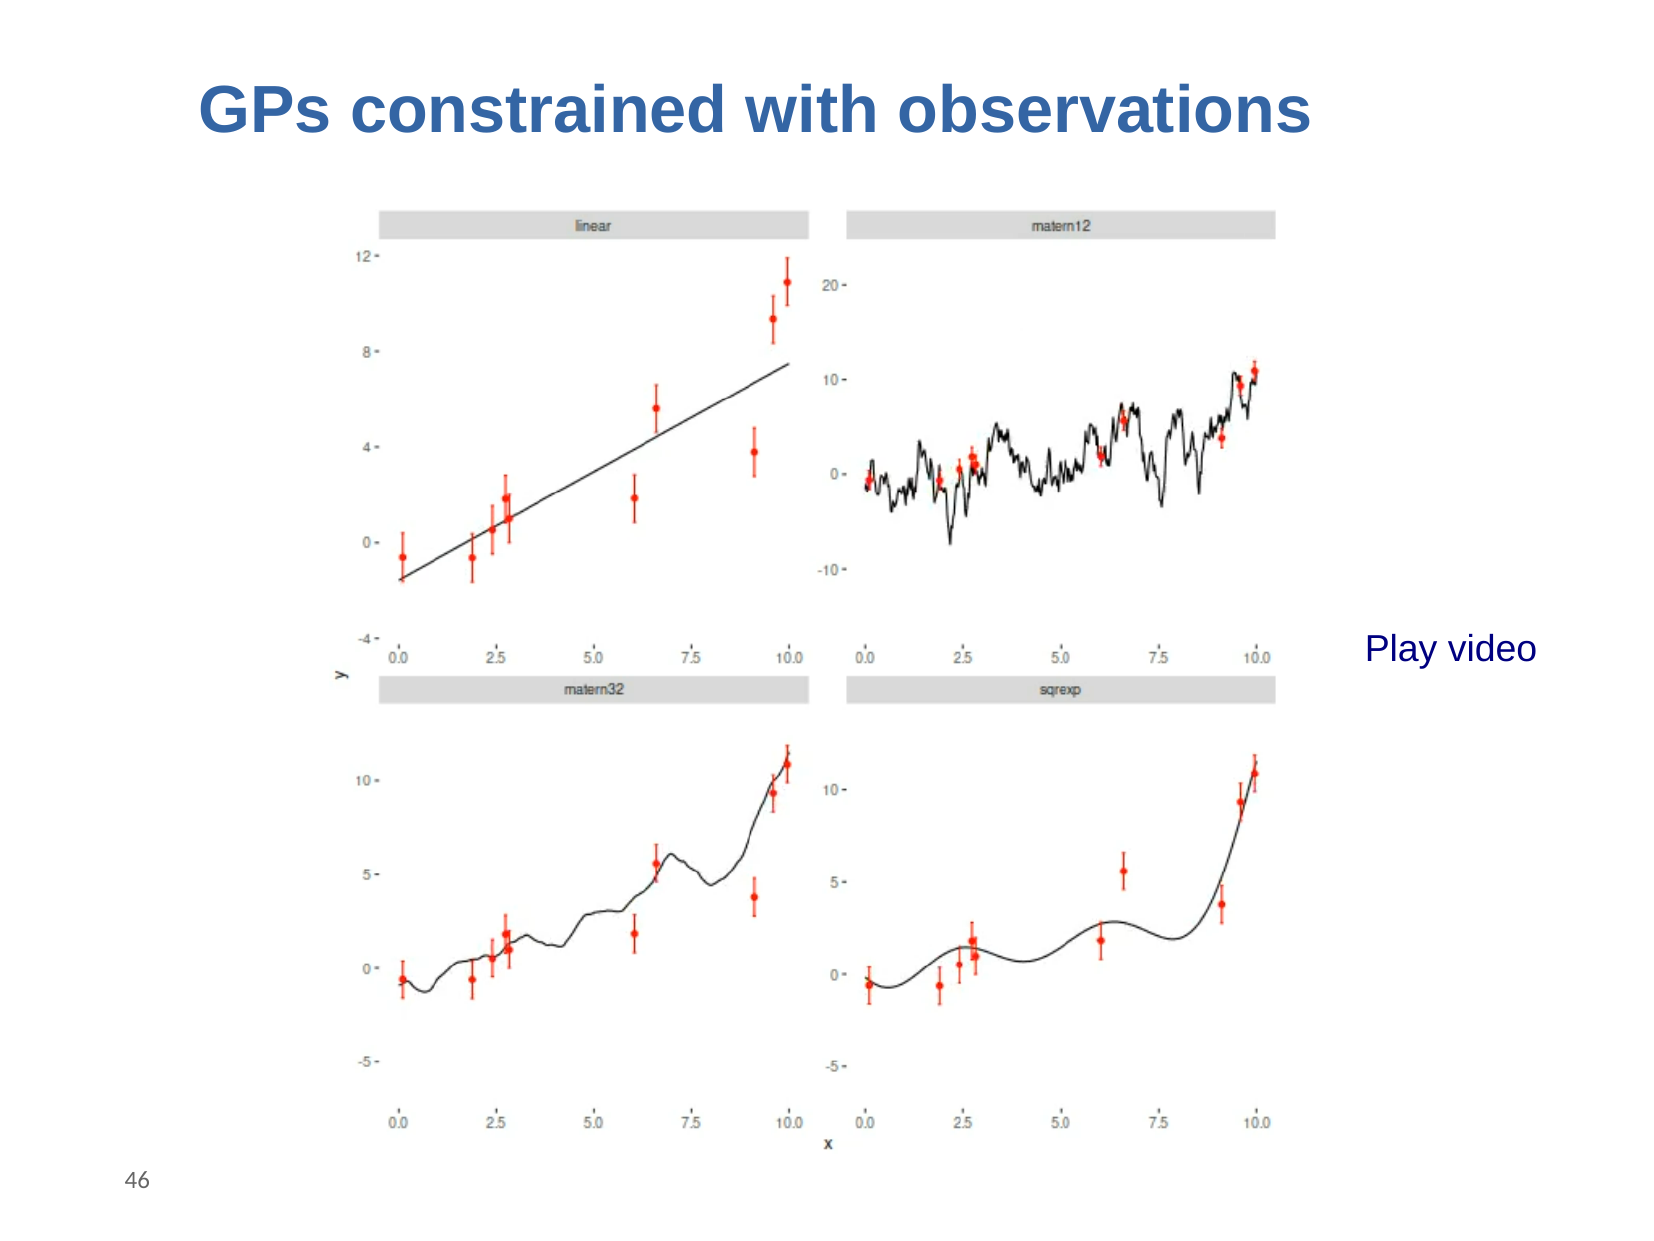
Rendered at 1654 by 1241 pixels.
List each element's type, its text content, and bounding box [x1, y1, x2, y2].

text_box Play video [1350, 619, 1561, 676]
title GPs constrained with observations [147, 5, 1365, 213]
picture [329, 209, 1276, 1156]
